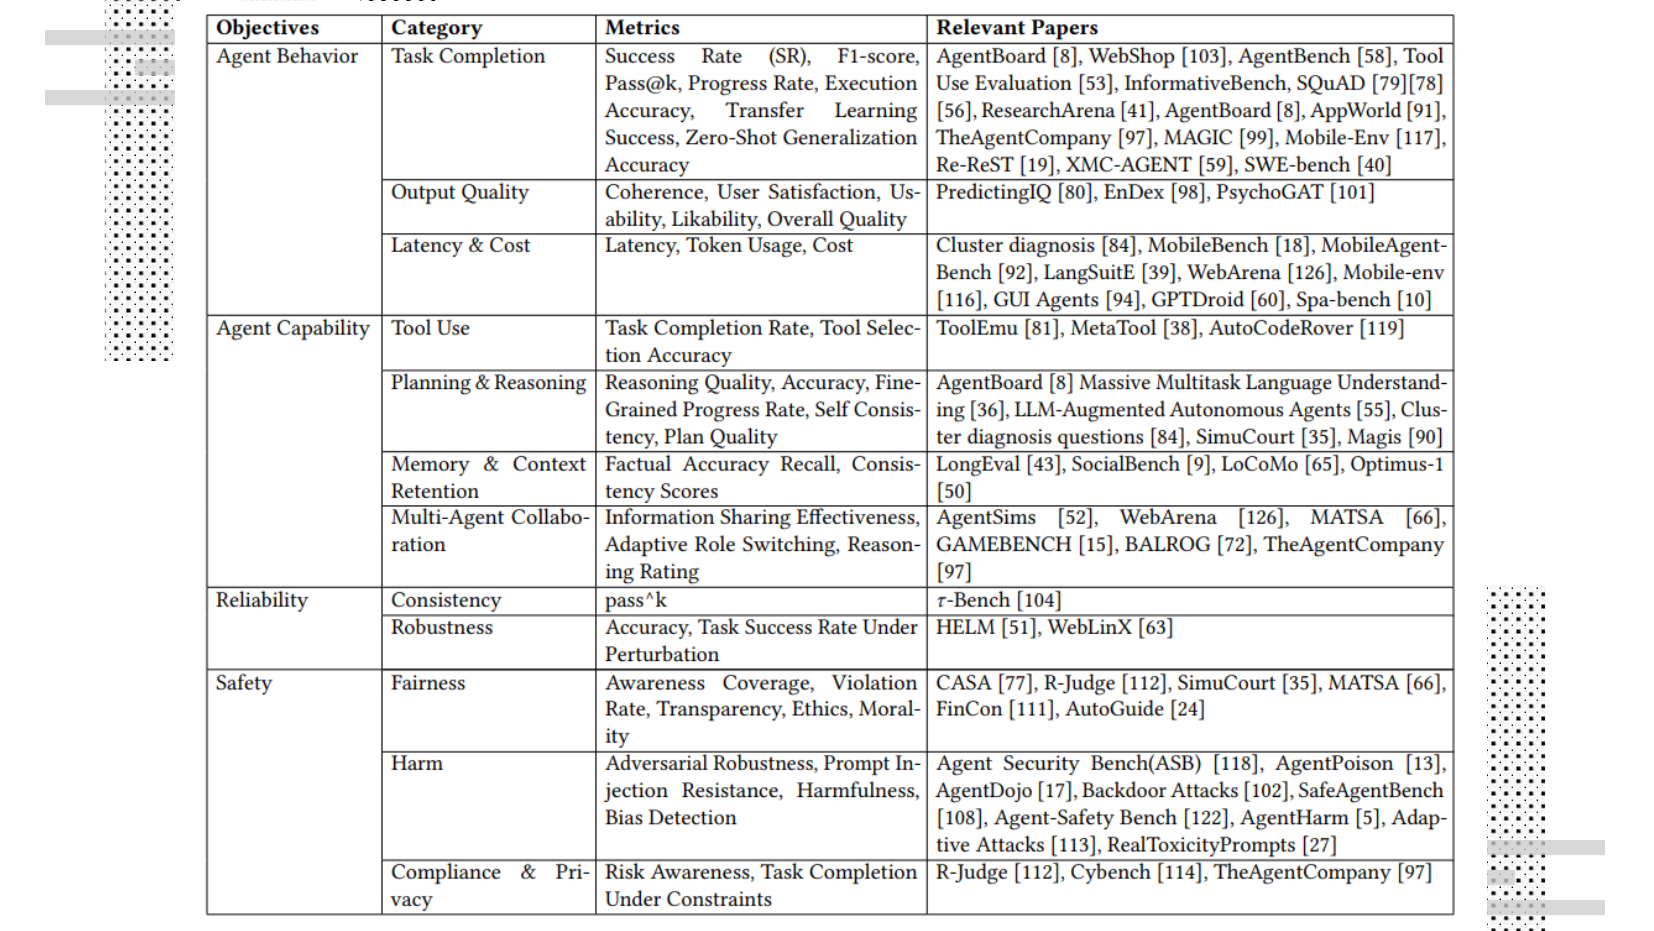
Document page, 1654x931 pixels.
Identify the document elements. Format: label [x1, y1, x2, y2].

picture [104, 0, 1546, 931]
